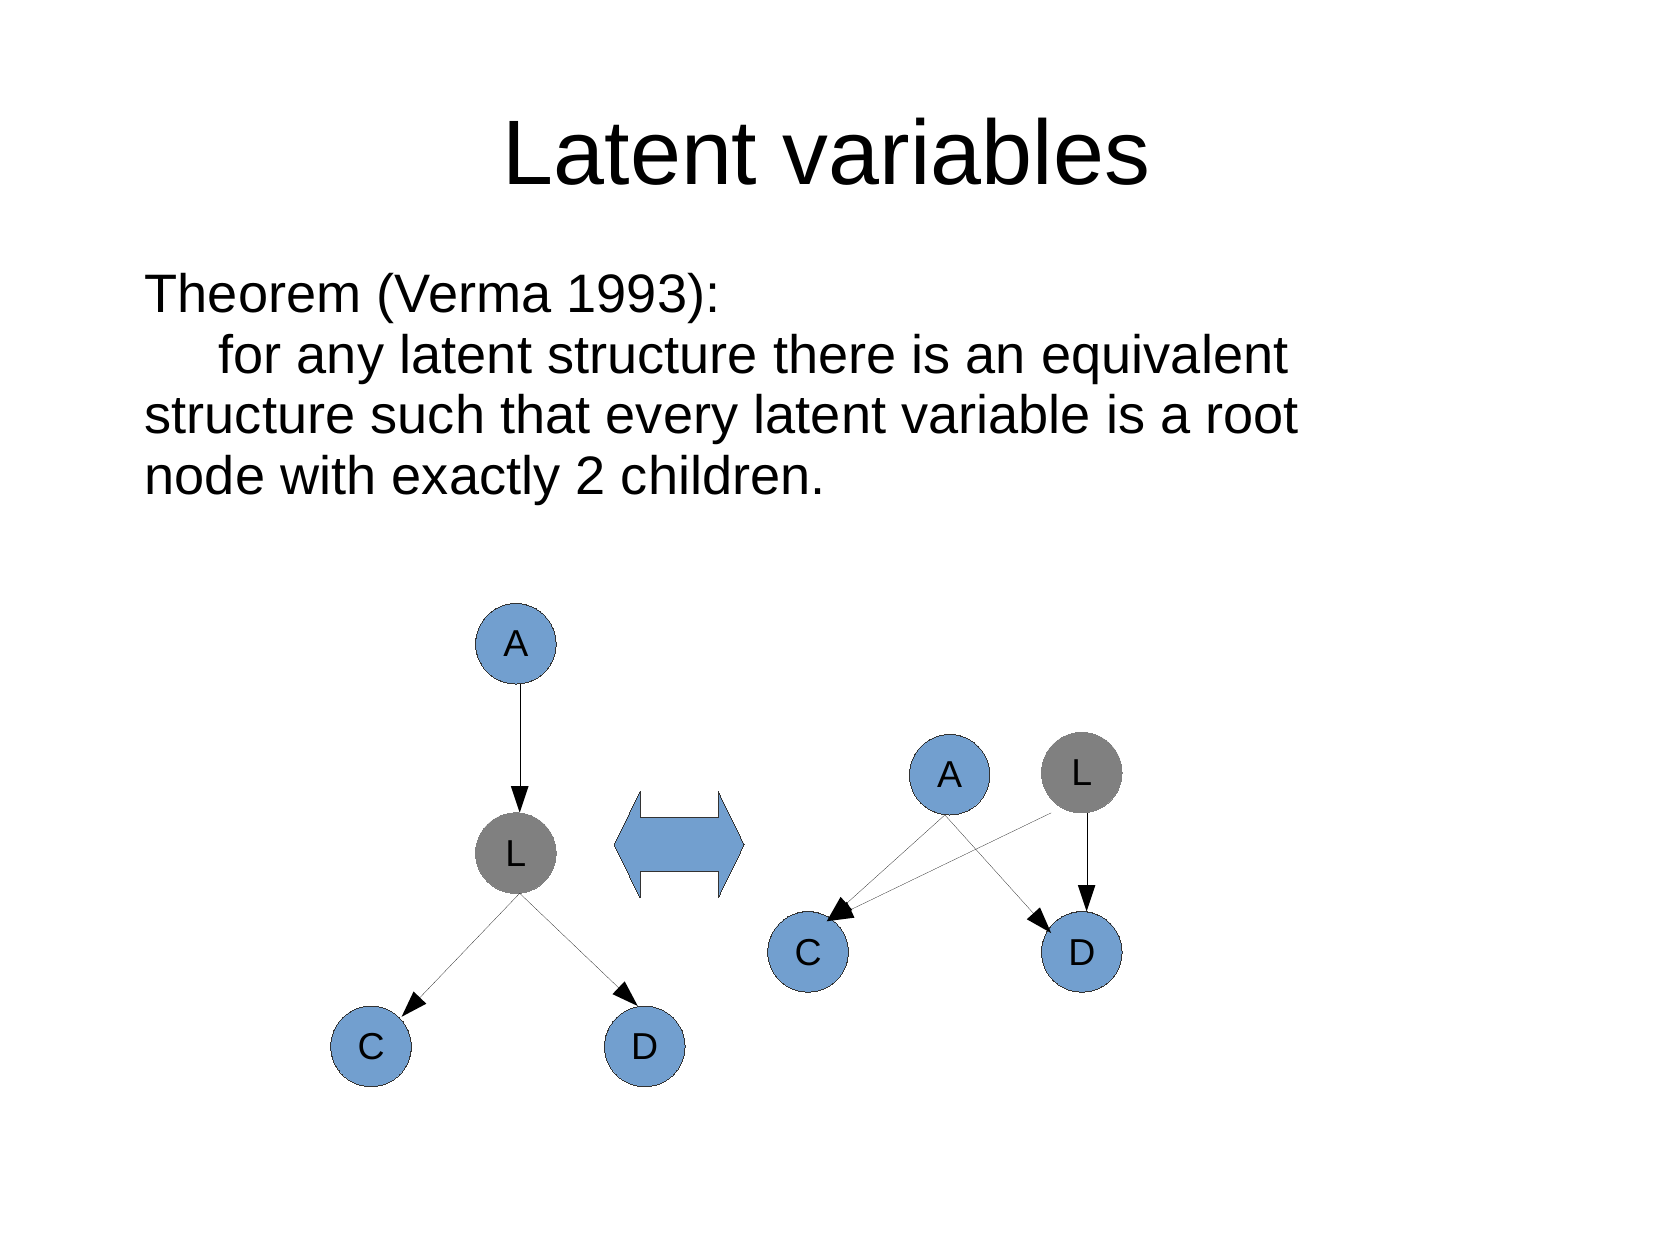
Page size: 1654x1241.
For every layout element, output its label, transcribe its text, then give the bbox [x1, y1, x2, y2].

text_box L [475, 812, 557, 894]
text_box C [767, 911, 849, 993]
title Latent variables [82, 49, 1571, 257]
text_box L [1041, 732, 1123, 813]
text_box [614, 791, 745, 898]
text_box C [330, 1006, 412, 1087]
text_box A [475, 603, 557, 685]
text_box D [604, 1006, 686, 1087]
text_box A [909, 734, 990, 816]
text_box Theorem (Verma 1993): for any latent structure there is an equivalent structure such that every latent variable is a root node with exactly 2 children. [129, 256, 1406, 515]
text_box D [1041, 911, 1123, 993]
